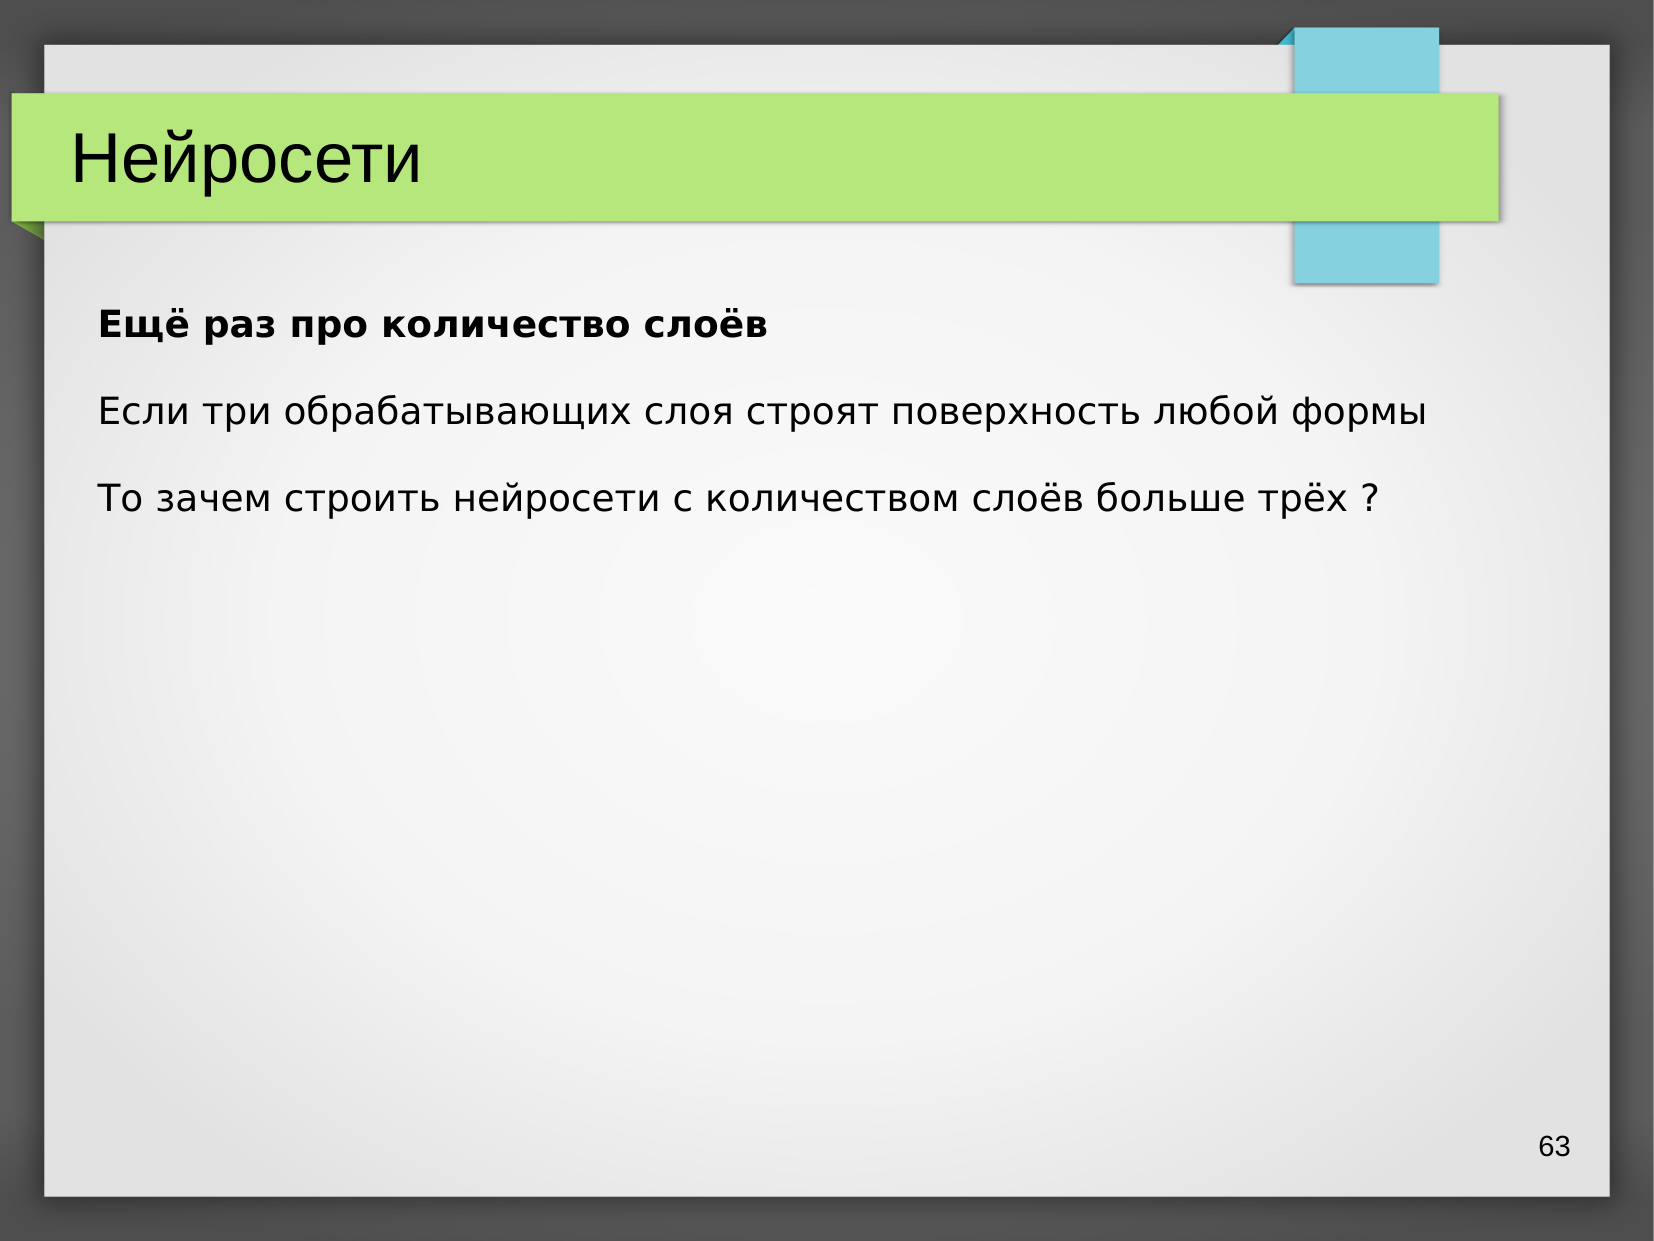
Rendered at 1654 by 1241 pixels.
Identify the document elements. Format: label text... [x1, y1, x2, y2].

picture [0, 0, 1654, 1241]
title Нейросети [70, 118, 1205, 199]
text_box Ещё раз про количество слоёв Если три обрабатывающих слоя строят поверхность любой формы То зачем строить нейросети с количеством слоёв больше трёх ? [82, 295, 1489, 541]
